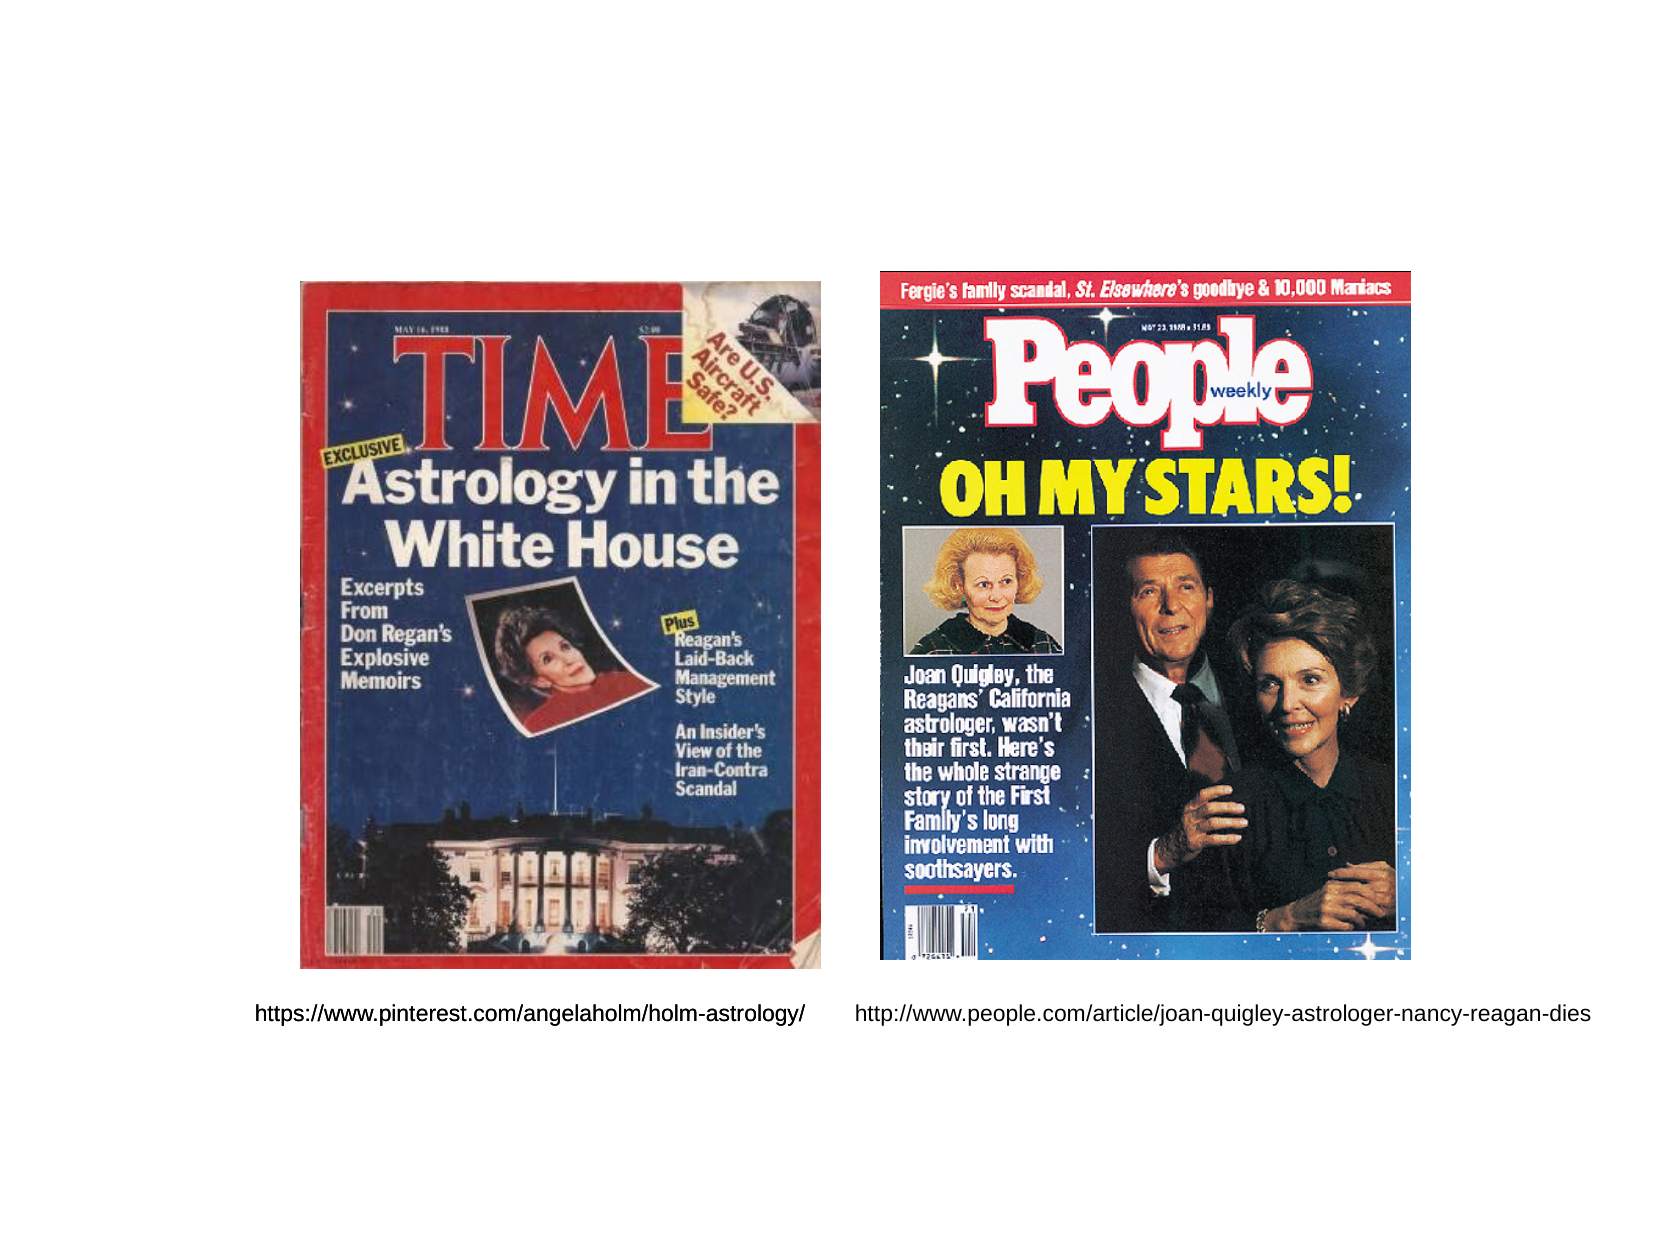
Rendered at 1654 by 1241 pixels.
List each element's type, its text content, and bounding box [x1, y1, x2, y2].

text_box http://www.people.com/article/joan-quigley-astrologer-nancy-reagan-dies [840, 993, 1636, 1051]
text_box https://www.pinterest.com/angelaholm/holm-astrology/ [240, 993, 840, 1051]
picture [880, 271, 1411, 961]
picture [300, 281, 821, 969]
